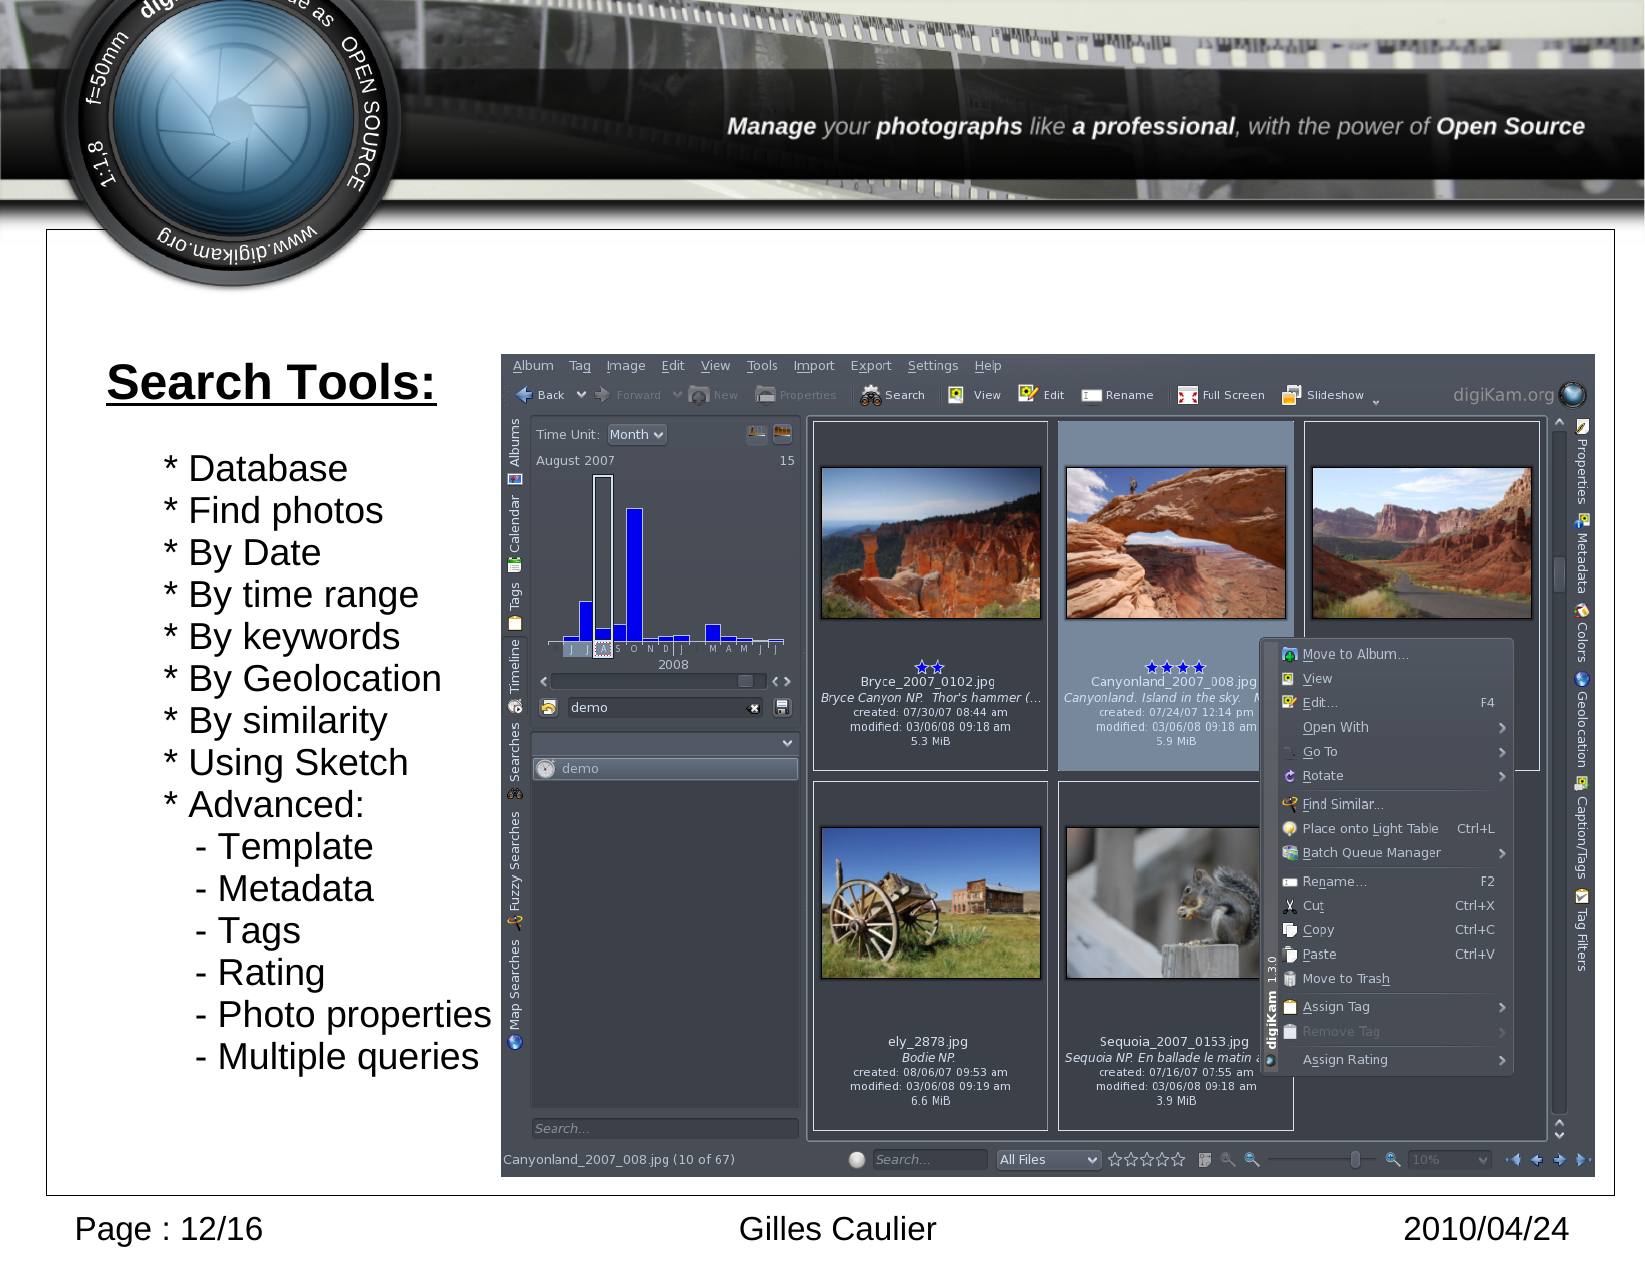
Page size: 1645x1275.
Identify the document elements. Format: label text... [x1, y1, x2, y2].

title Search Tools: d * Database * Find photos * By Date * By time range * By keywords * By Geolocation * By similarity * Using Sketch * Advanced: - Template - Metadata - Tags - Rating - Photo properties - Multiple queries [46, 243, 1615, 1196]
picture [0, 0, 1645, 296]
text_box Page : <numéro>/16 Gilles Caulier 2010/04/24 [21, 1207, 1623, 1251]
picture [501, 354, 1595, 1177]
